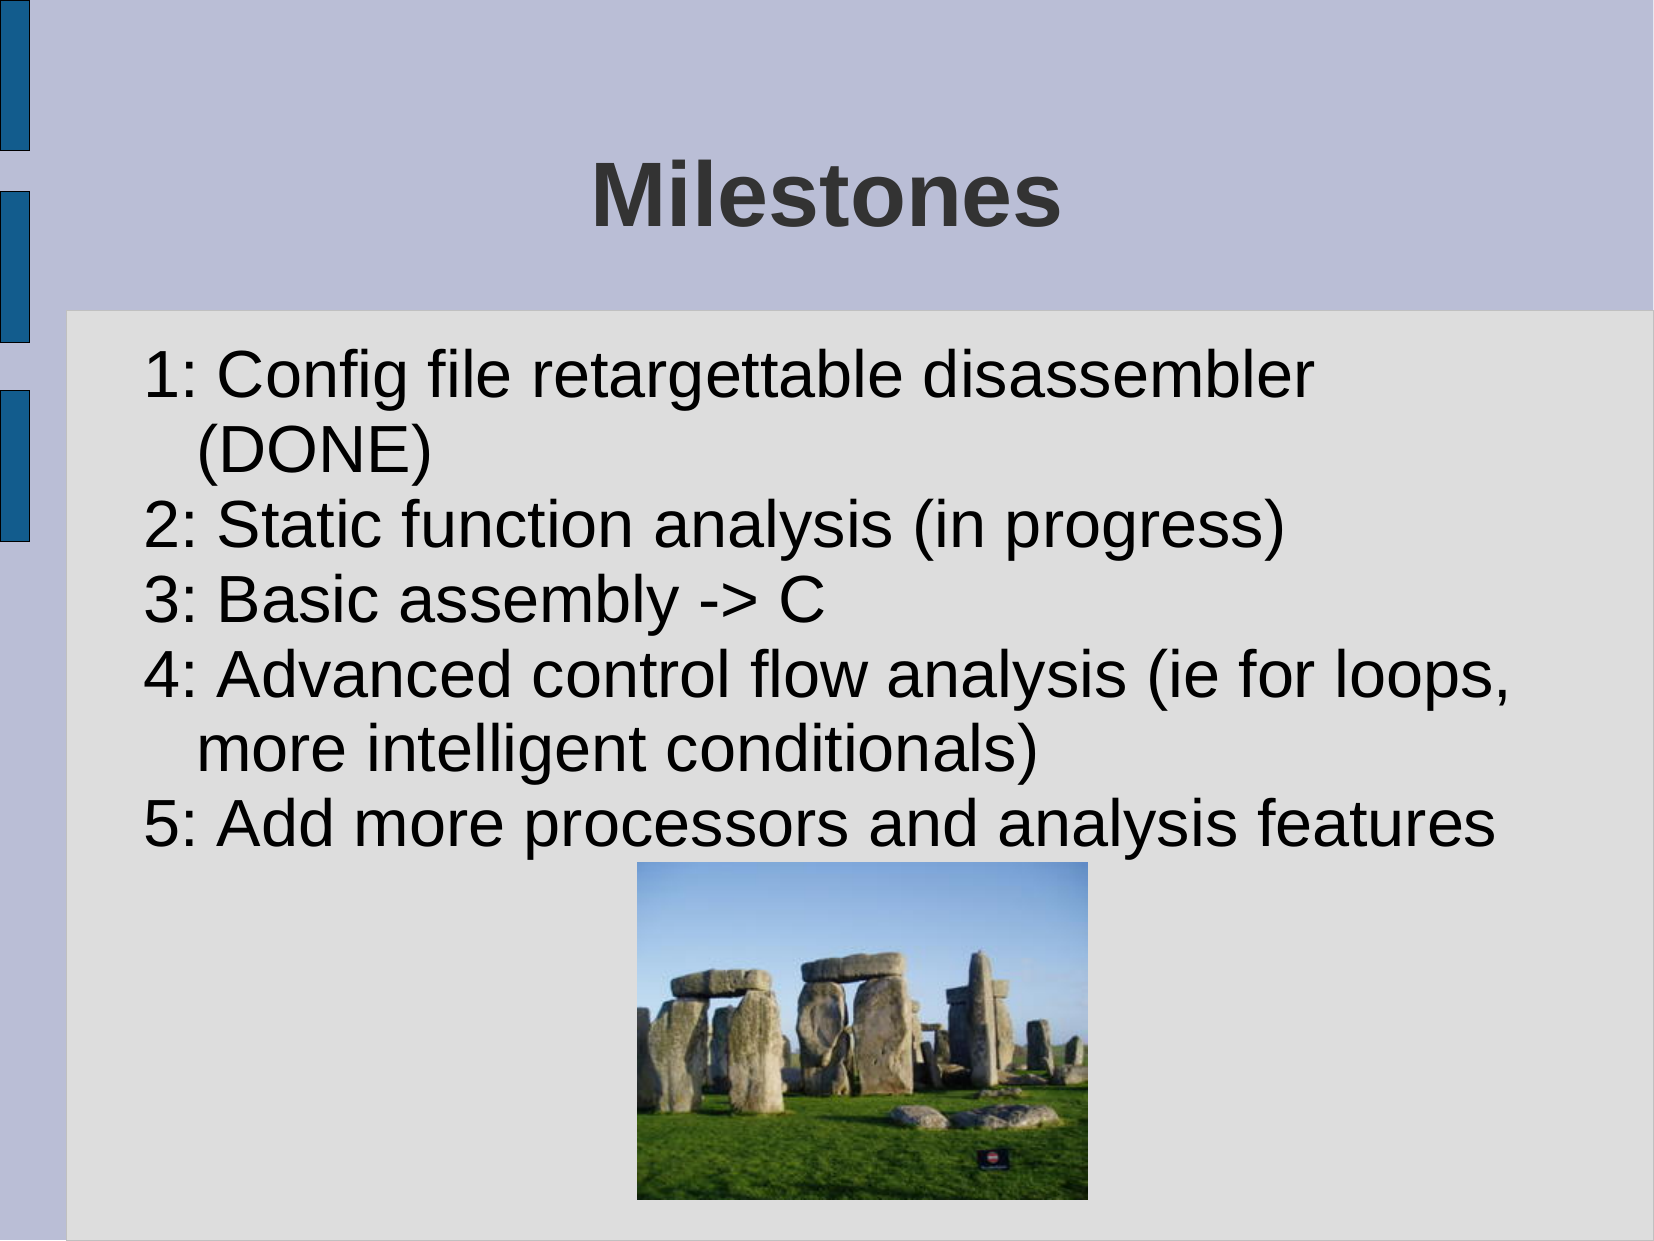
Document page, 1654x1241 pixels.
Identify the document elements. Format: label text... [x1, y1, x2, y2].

picture [637, 862, 1088, 1201]
title Milestones [121, 98, 1534, 291]
list 1: Config file retargettable disassembler (DONE) 2: Static function analysis (in progress) 3: Basic assembly -> C 4: Advanced control flow analysis (ie for loops, more intelligent conditionals) 5: Add more processors and analysis features [125, 337, 1538, 1105]
